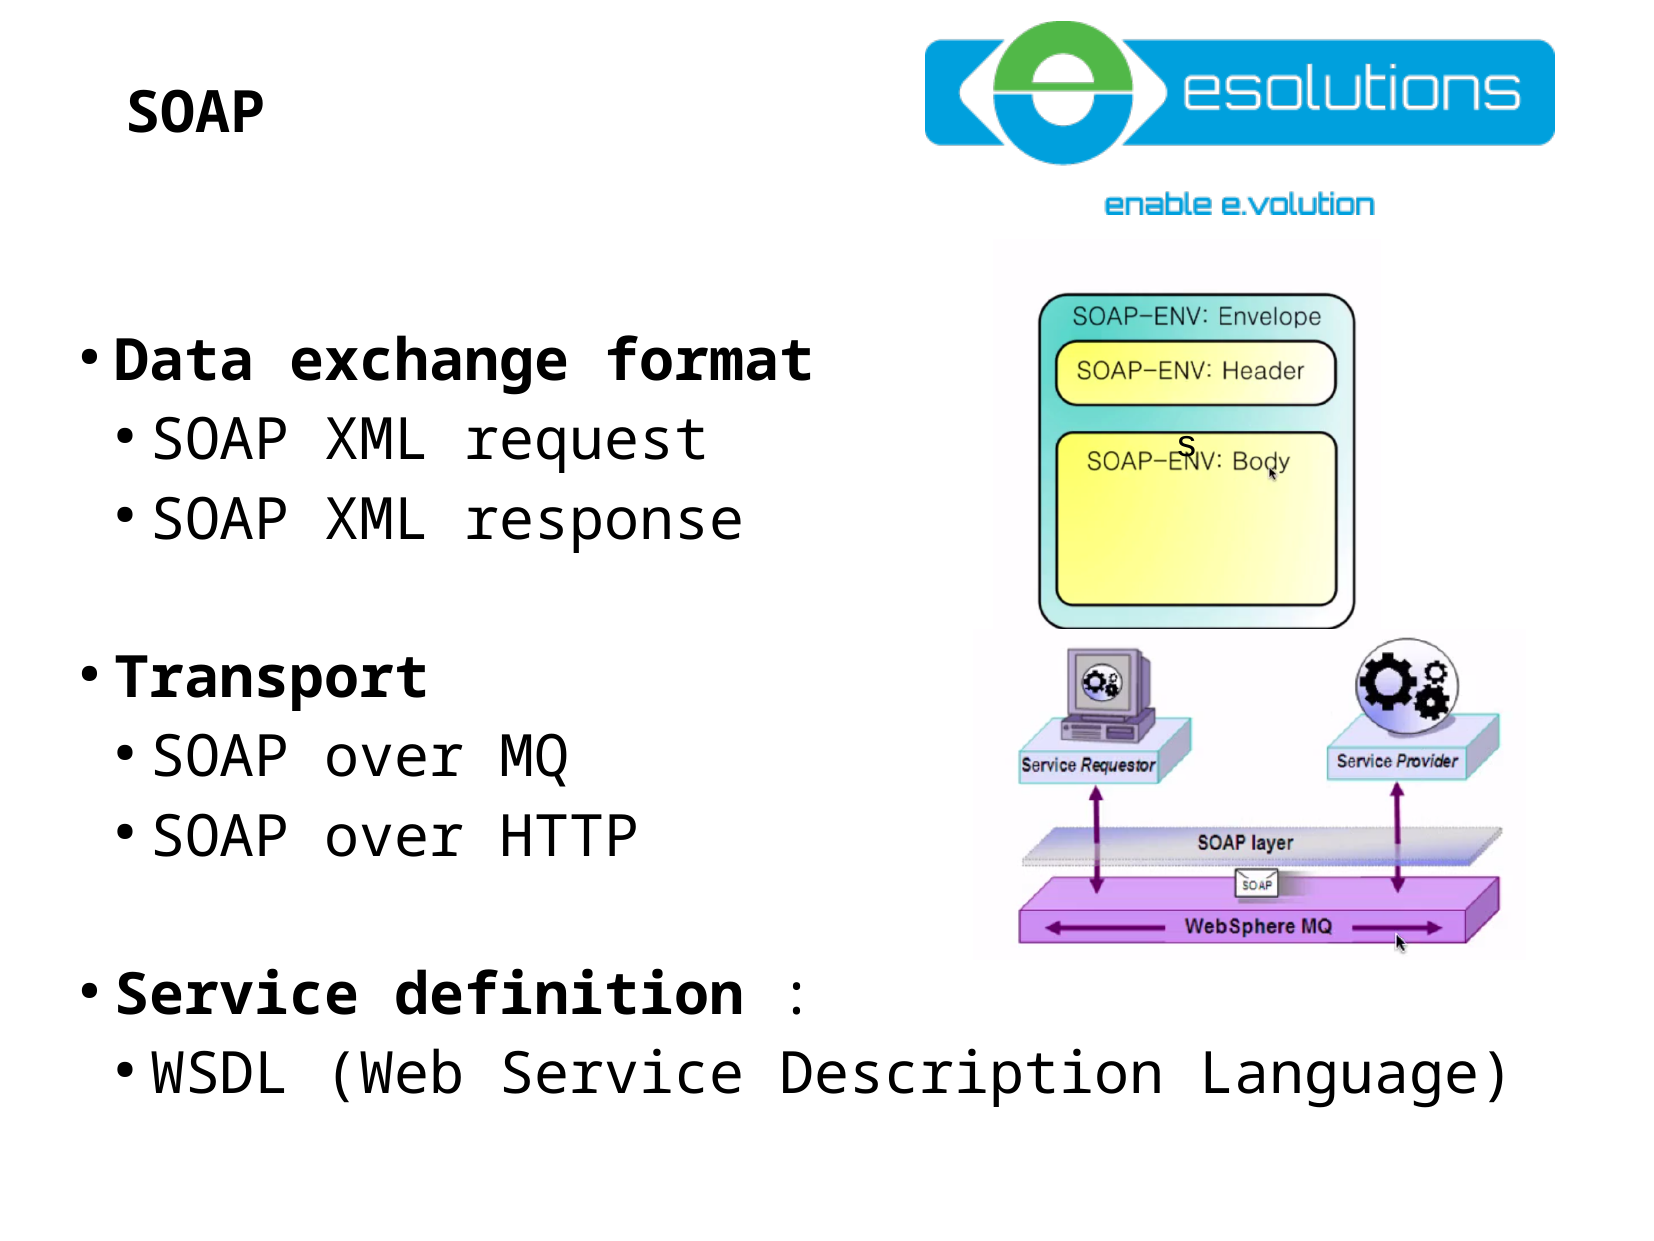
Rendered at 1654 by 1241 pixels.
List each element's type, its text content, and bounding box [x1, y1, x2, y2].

picture [1185, 75, 1220, 110]
picture [1226, 201, 1236, 205]
picture [1110, 201, 1120, 205]
picture [1485, 75, 1521, 110]
picture [1226, 75, 1261, 110]
picture [1403, 75, 1438, 110]
picture [973, 239, 1526, 961]
text_box SOAP [75, 63, 916, 217]
picture [1360, 201, 1370, 215]
subtitle Data exchange format SOAP XML request SOAP XML response Transport SOAP over MQ SOAP over HTTP Service definition : WSDL (Web Service Description Language) [79, 260, 1561, 1090]
picture [1197, 201, 1208, 205]
picture [1340, 201, 1351, 211]
picture [1267, 75, 1302, 110]
picture [1390, 75, 1396, 110]
picture [1366, 64, 1385, 110]
picture [1307, 64, 1319, 110]
picture [1130, 201, 1139, 215]
picture [925, 21, 1555, 215]
picture [1325, 75, 1361, 110]
picture [1444, 75, 1479, 110]
picture [1169, 201, 1179, 211]
